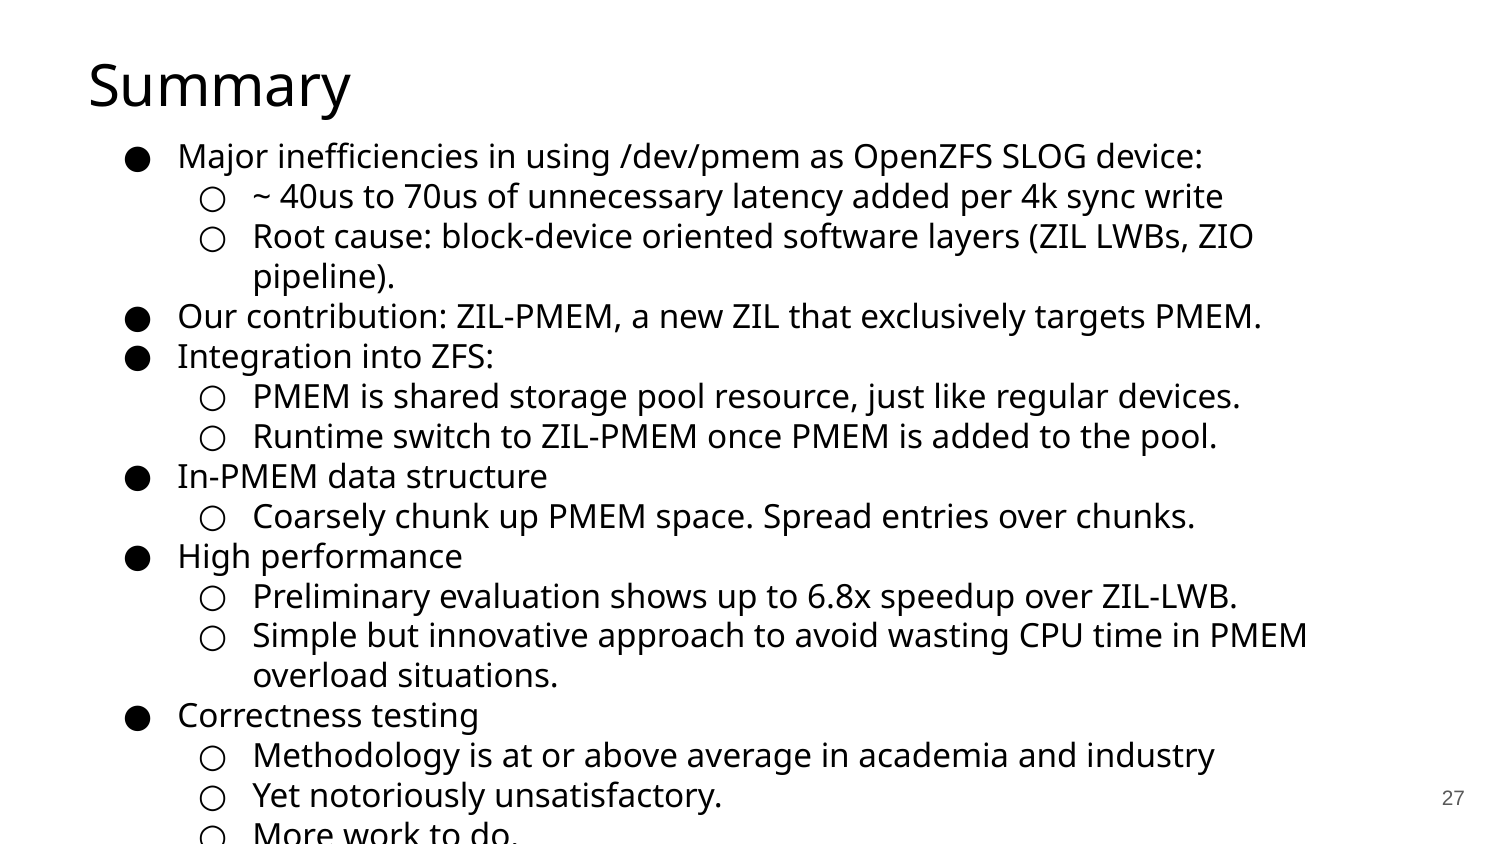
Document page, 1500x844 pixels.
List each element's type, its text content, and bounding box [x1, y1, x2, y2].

text_box Major inefficiencies in using /dev/pmem as OpenZFS SLOG device: ~ 40us to 70us of unnecessary latency added per 4k sync write Root cause: block-device oriented software layers (ZIL LWBs, ZIO pipeline). Our contribution: ZIL-PMEM, a new ZIL that exclusively targets PMEM. Integration into ZFS: PMEM is shared storage pool resource, just like regular devices. Runtime switch to ZIL-PMEM once PMEM is added to the pool. In-PMEM data structure Coarsely chunk up PMEM space. Spread entries over chunks. High performance Preliminary evaluation shows up to 6.8x speedup over ZIL-LWB. Simple but innovative approach to avoid wasting CPU time in PMEM overload situations. Correctness testing Methodology is at or above average in academia and industry Yet notoriously unsatisfactory. More work to do. [87, 120, 1370, 355]
slide_number <number> [1389, 764, 1480, 830]
title Summary [73, 33, 867, 165]
